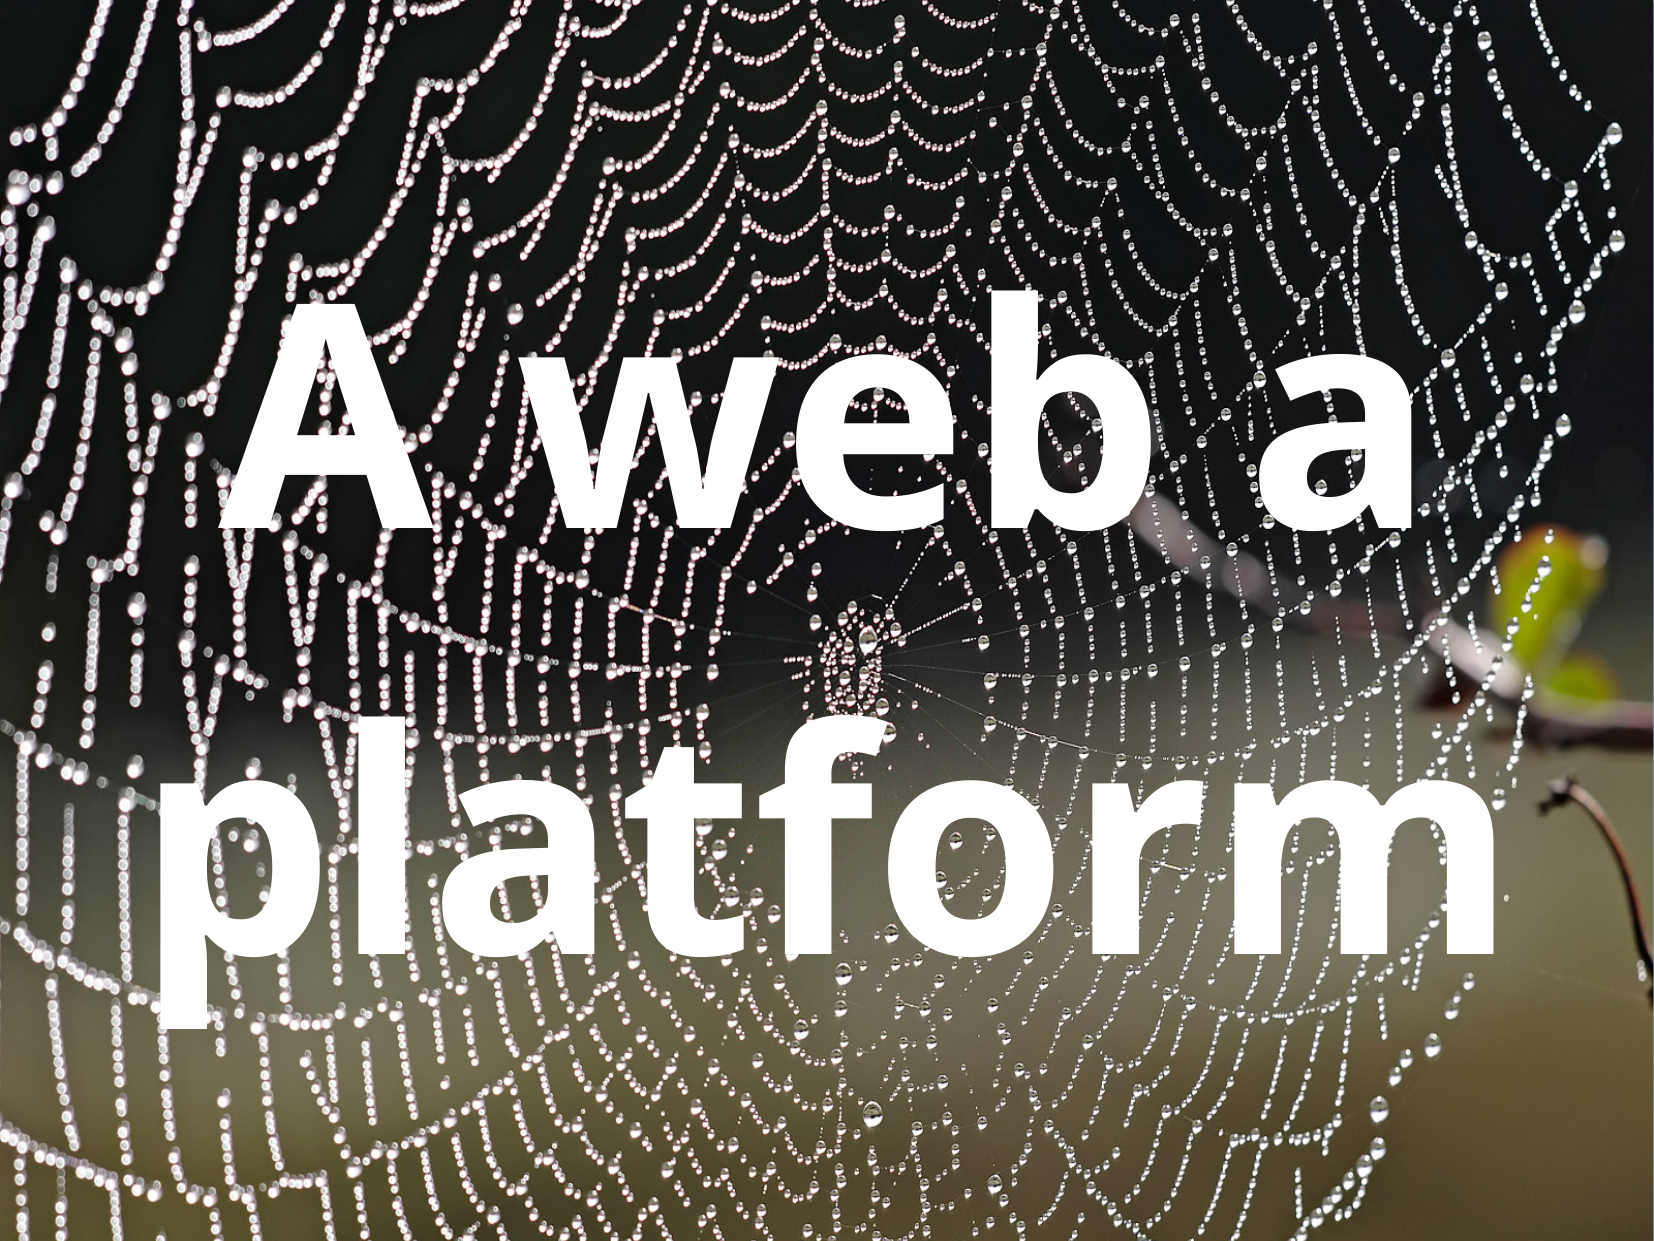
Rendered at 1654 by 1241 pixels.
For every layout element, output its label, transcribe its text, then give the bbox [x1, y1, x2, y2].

picture [0, 0, 1654, 1241]
subtitle A web a platform [82, 141, 1571, 1099]
